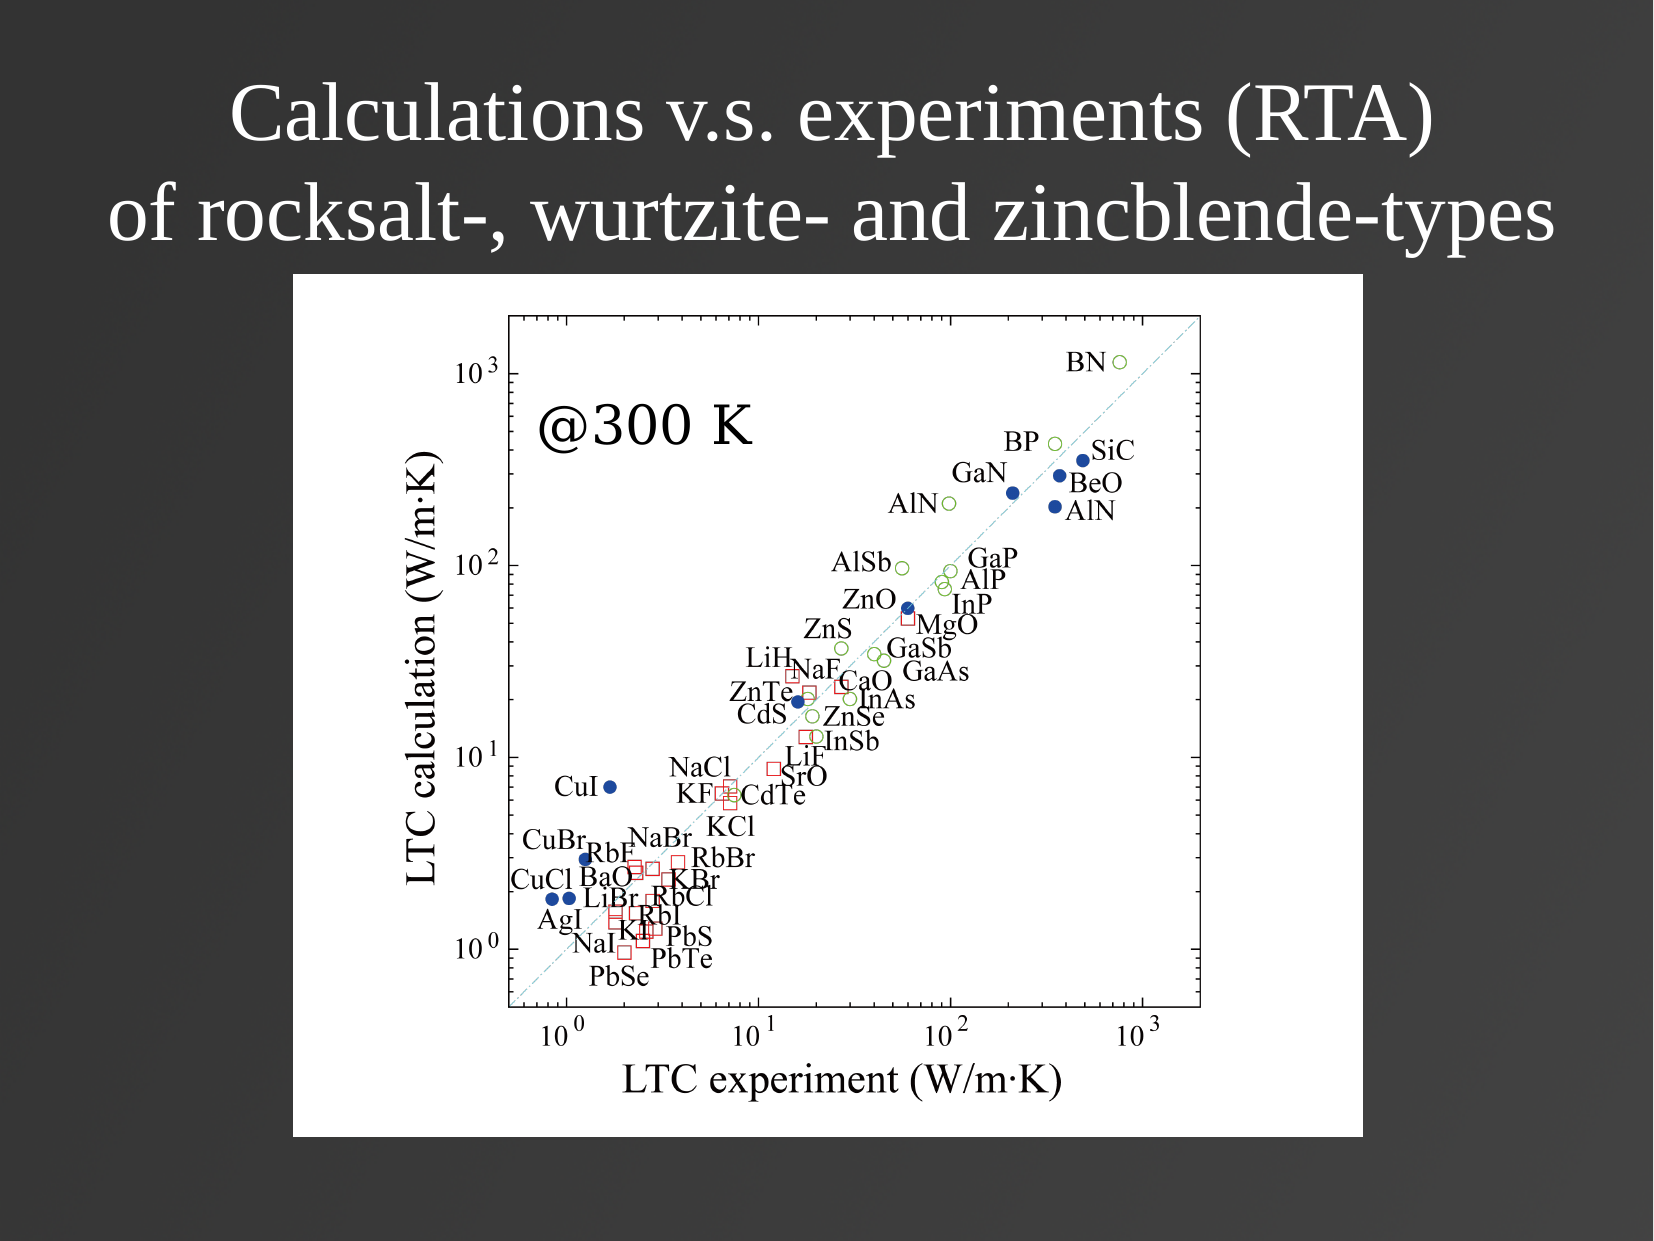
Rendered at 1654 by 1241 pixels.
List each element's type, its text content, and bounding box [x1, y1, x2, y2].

title Calculations v.s. experiments (RTA) of rocksalt-, wurtzite- and zincblende-types [89, 49, 1578, 257]
picture [0, 0, 1654, 1241]
text_box [293, 274, 1363, 1137]
